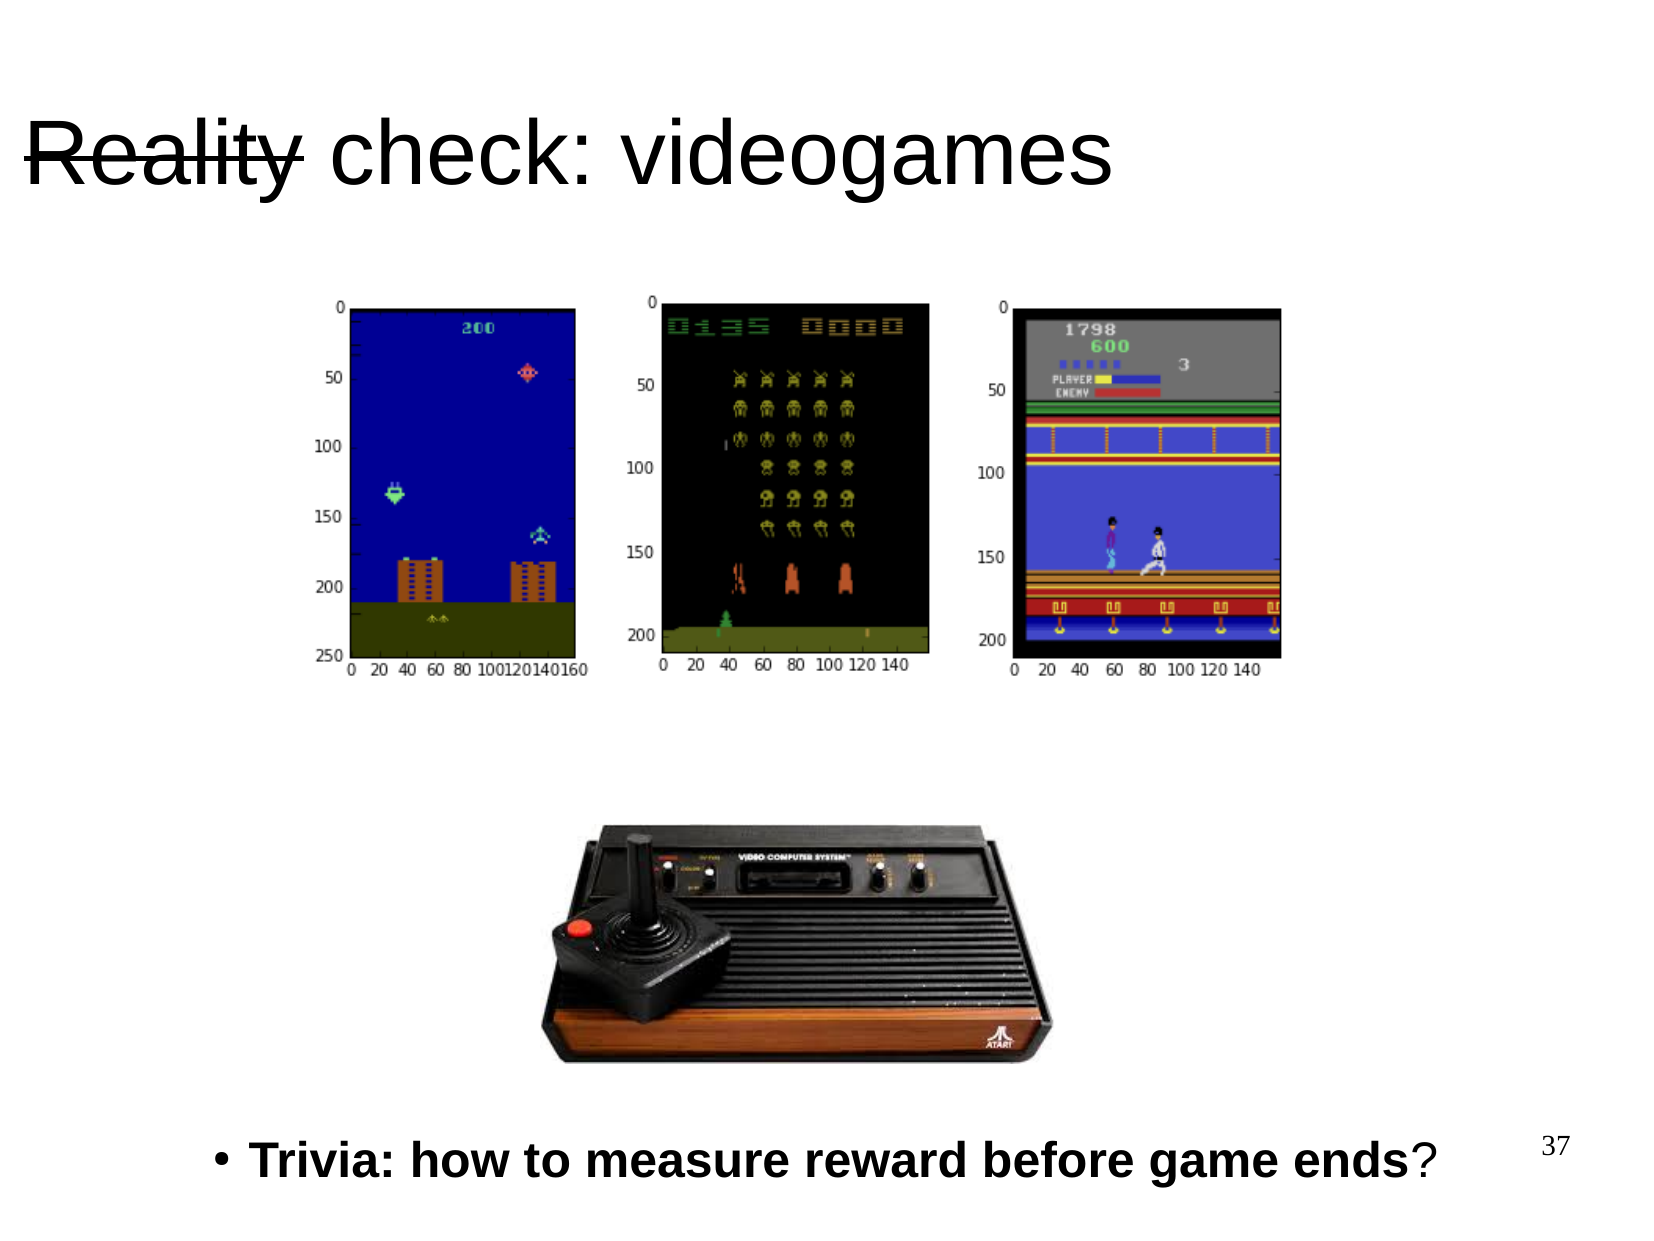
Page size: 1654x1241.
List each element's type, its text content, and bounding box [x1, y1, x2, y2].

title Reality check: videogames [23, 49, 1512, 257]
picture [615, 285, 939, 686]
text_box Trivia: how to measure reward before game ends? [162, 1125, 1498, 1241]
picture [303, 290, 601, 691]
picture [966, 290, 1291, 691]
picture [540, 824, 1055, 1064]
